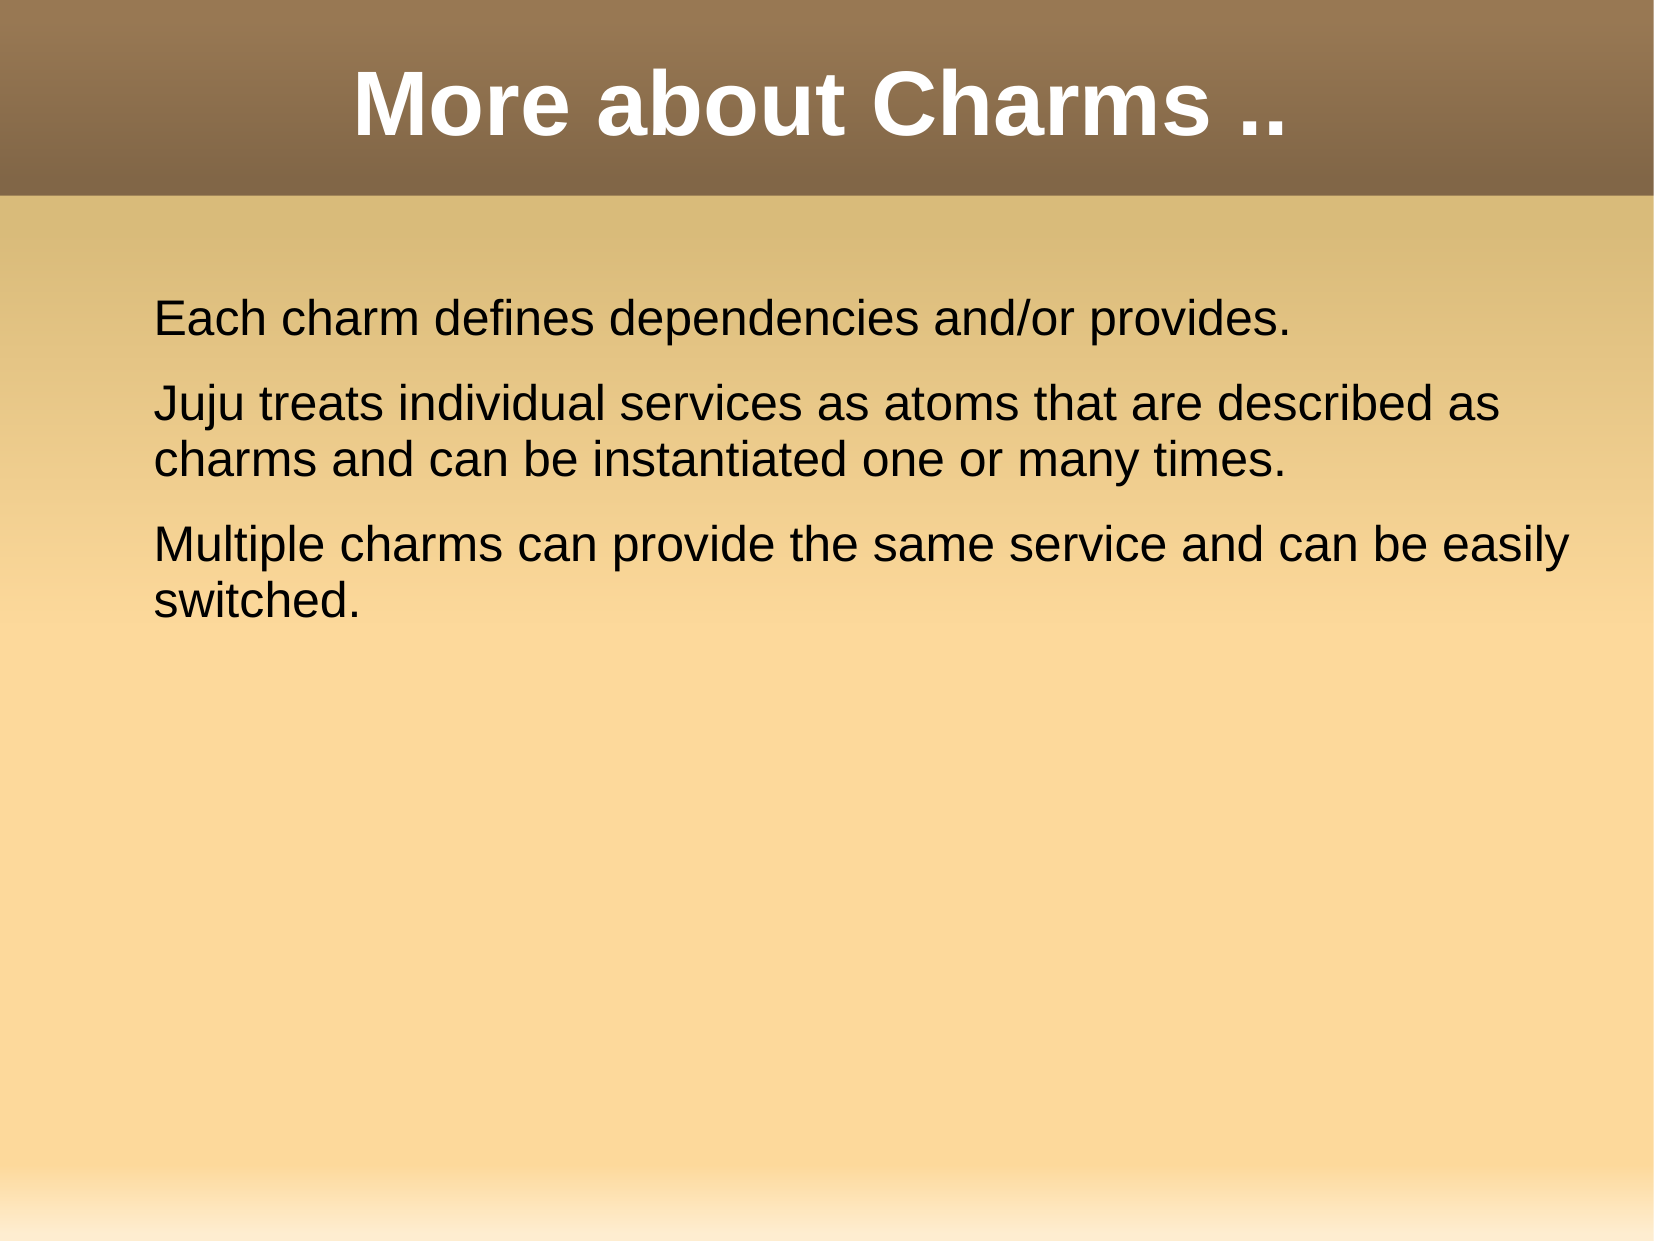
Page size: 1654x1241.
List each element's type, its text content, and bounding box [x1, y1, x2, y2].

list Each charm defines dependencies and/or provides. Juju treats individual services as atoms that are described as charms and can be instantiated one or many times. Multiple charms can provide the same service and can be easily switched. [82, 290, 1571, 1094]
picture [0, 0, 1654, 1241]
title More about Charms .. [76, 7, 1565, 200]
